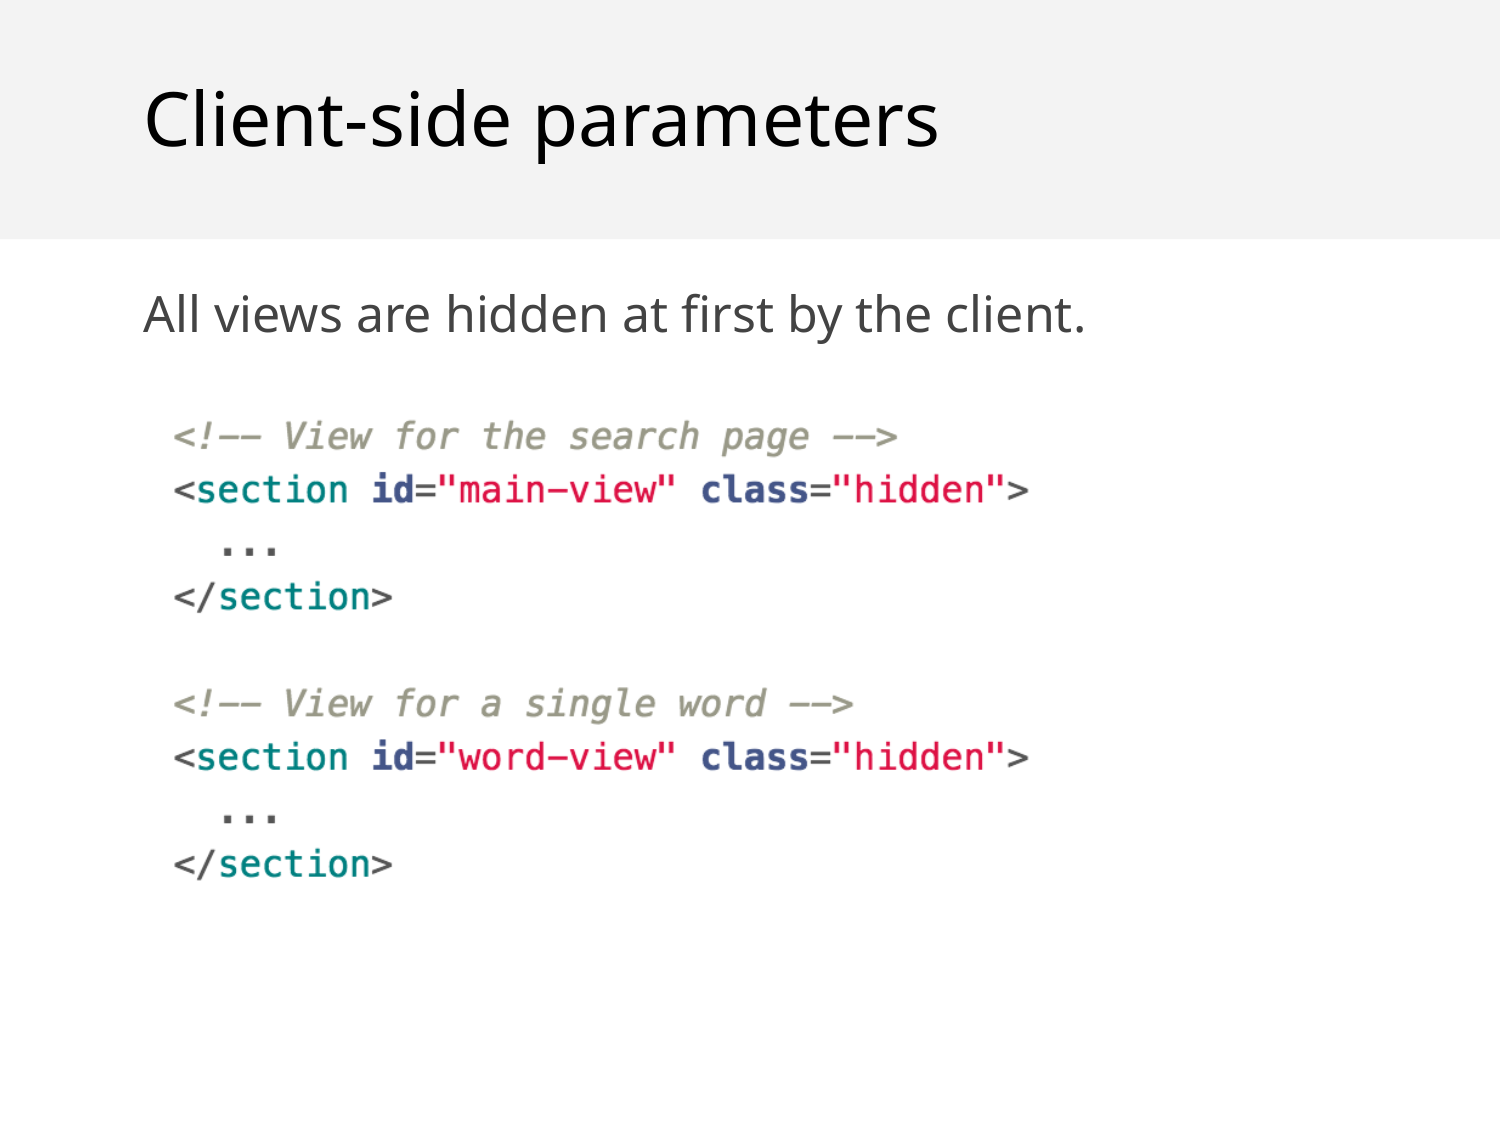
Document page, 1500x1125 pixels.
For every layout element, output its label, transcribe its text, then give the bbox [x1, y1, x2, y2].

picture [139, 381, 1060, 906]
title Client-side parameters [128, 56, 1372, 183]
list All views are hidden at first by the client. [128, 258, 1383, 445]
